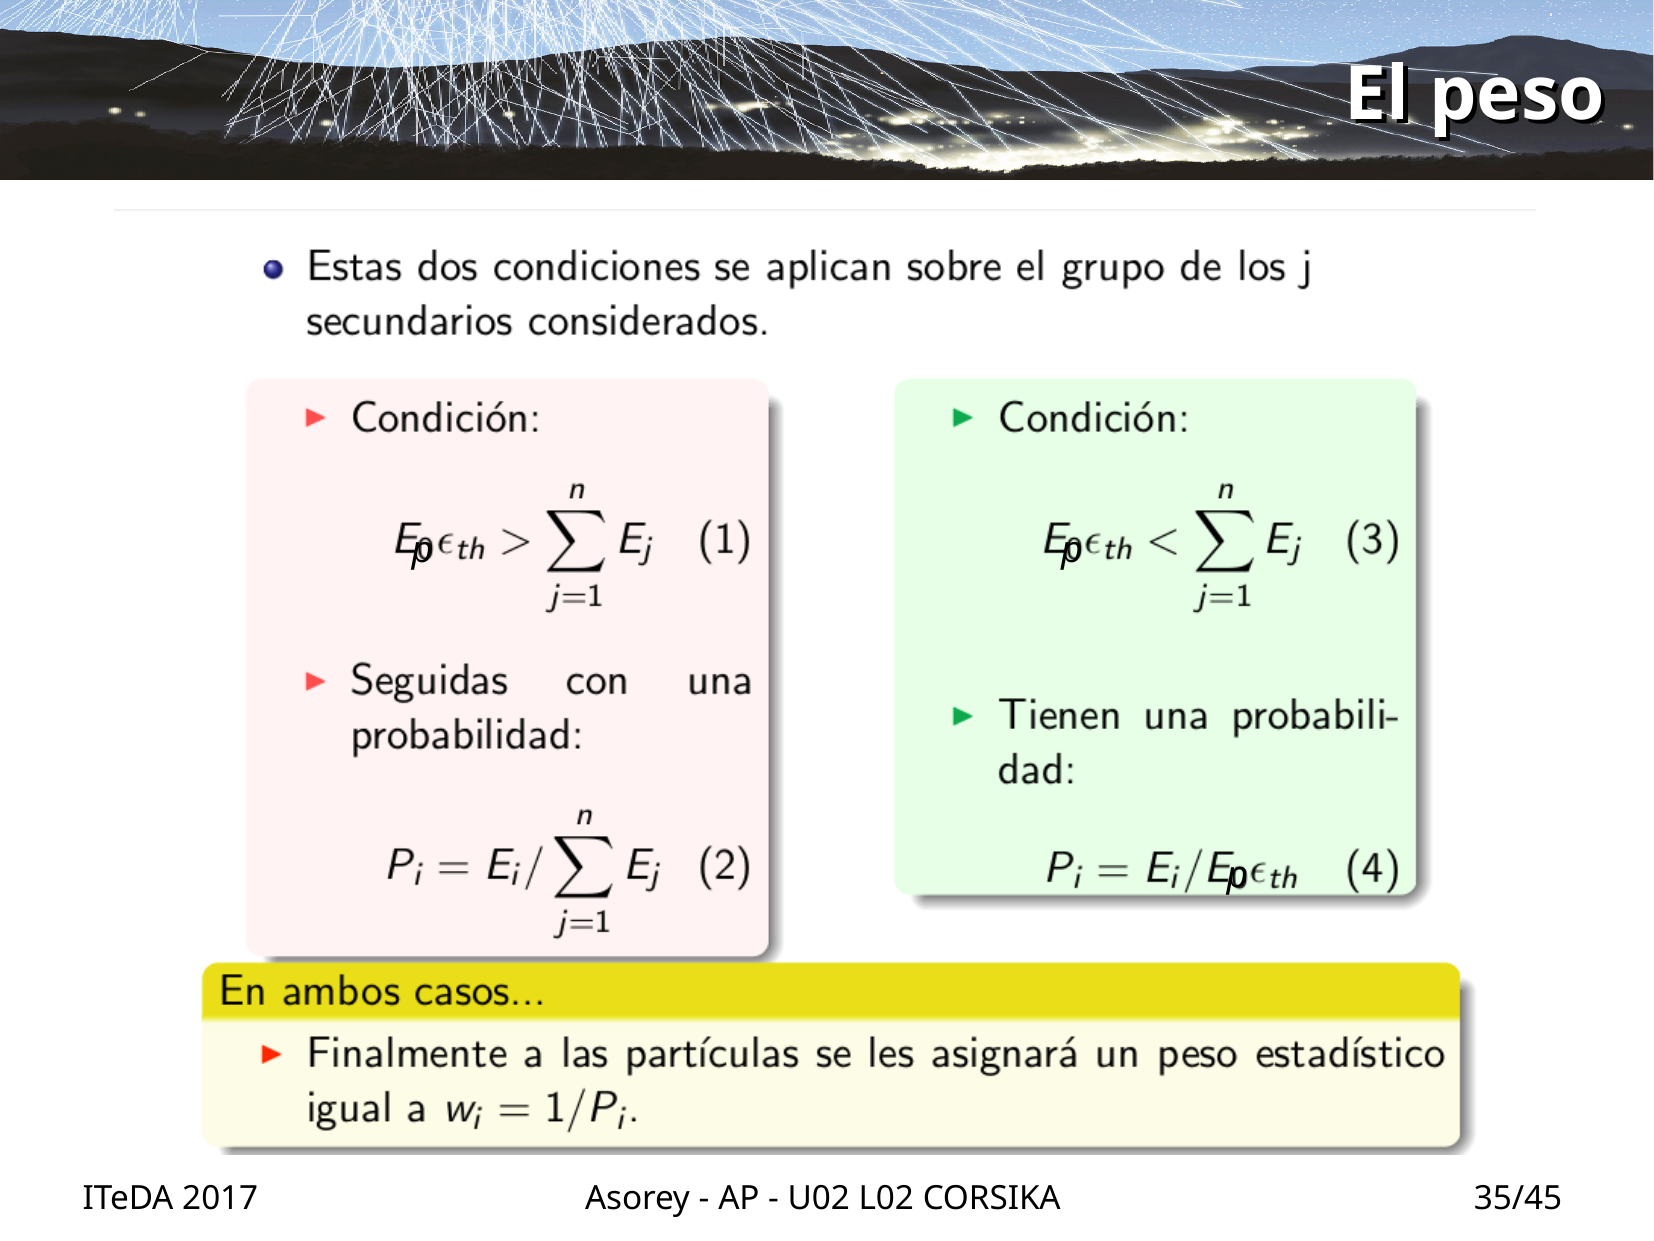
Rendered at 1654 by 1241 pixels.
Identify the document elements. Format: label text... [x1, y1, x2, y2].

text_box p [1046, 520, 1098, 578]
text_box p [1212, 845, 1263, 903]
picture [114, 209, 1536, 1156]
text_box p [397, 520, 448, 578]
title El peso [45, 15, 1606, 166]
picture [0, 0, 1654, 180]
